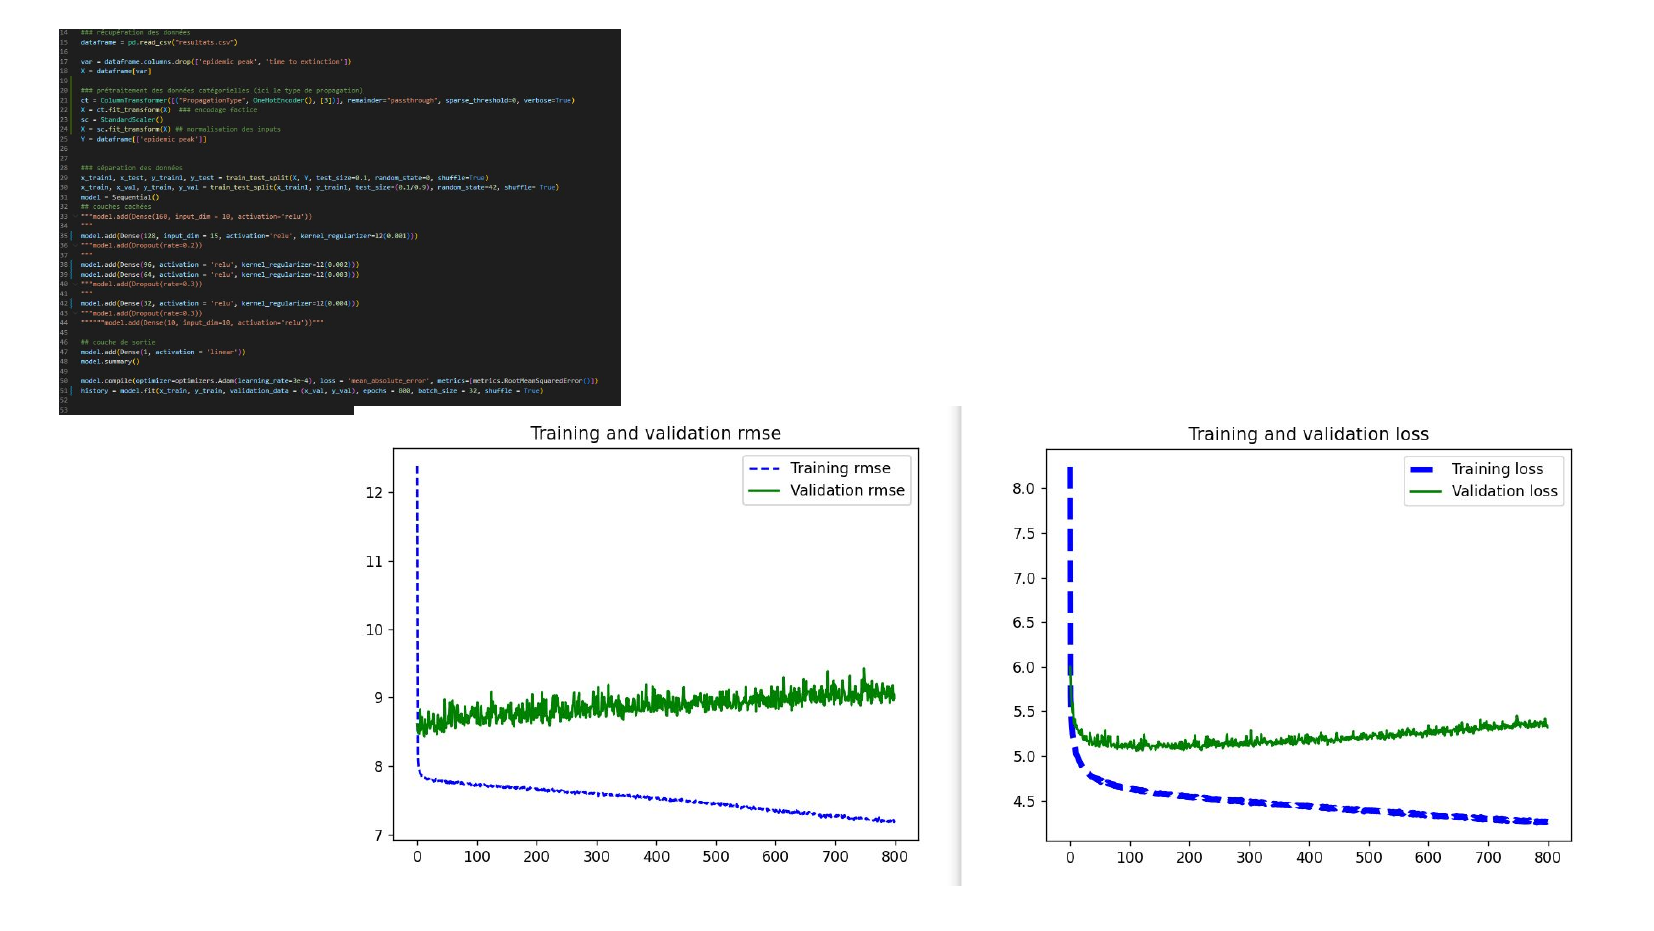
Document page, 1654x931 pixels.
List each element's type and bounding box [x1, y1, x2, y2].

picture [59, 29, 1620, 886]
